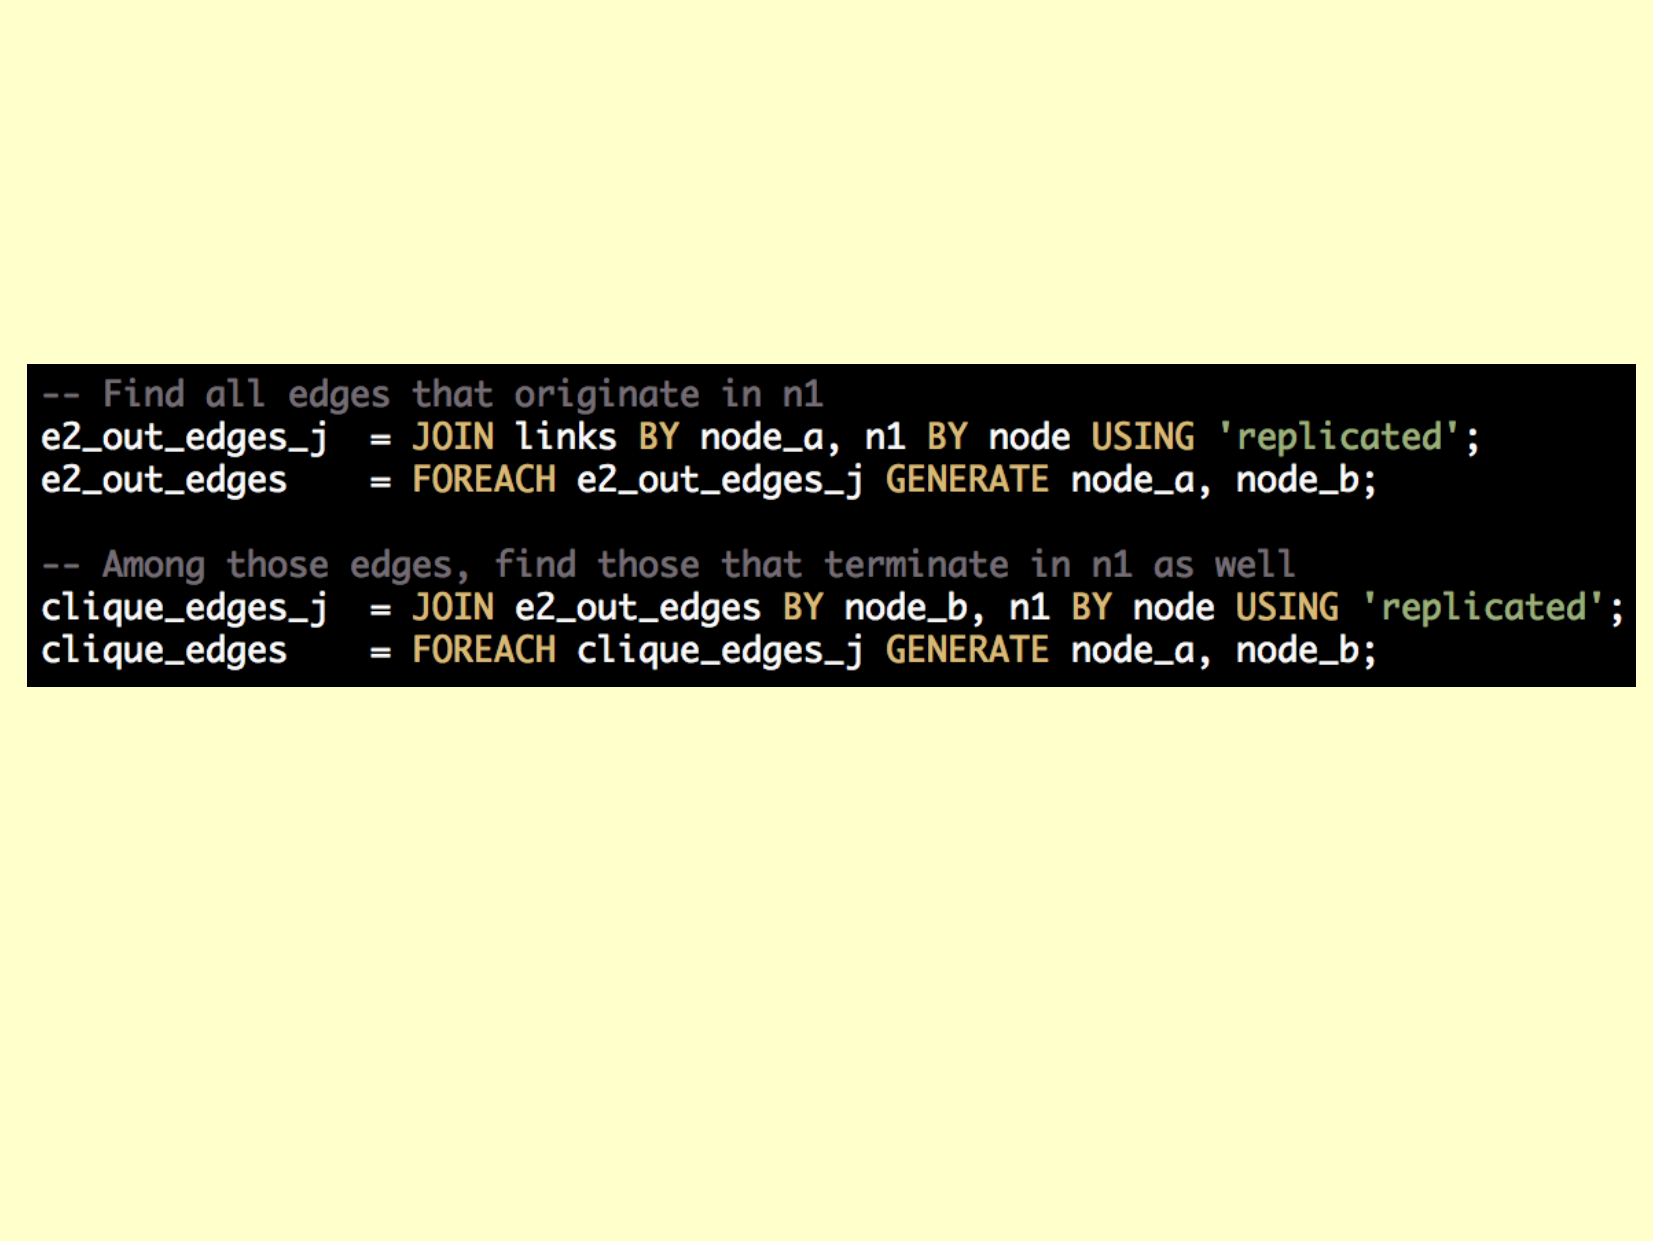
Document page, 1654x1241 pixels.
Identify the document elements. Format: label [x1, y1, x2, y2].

picture [27, 364, 1636, 687]
